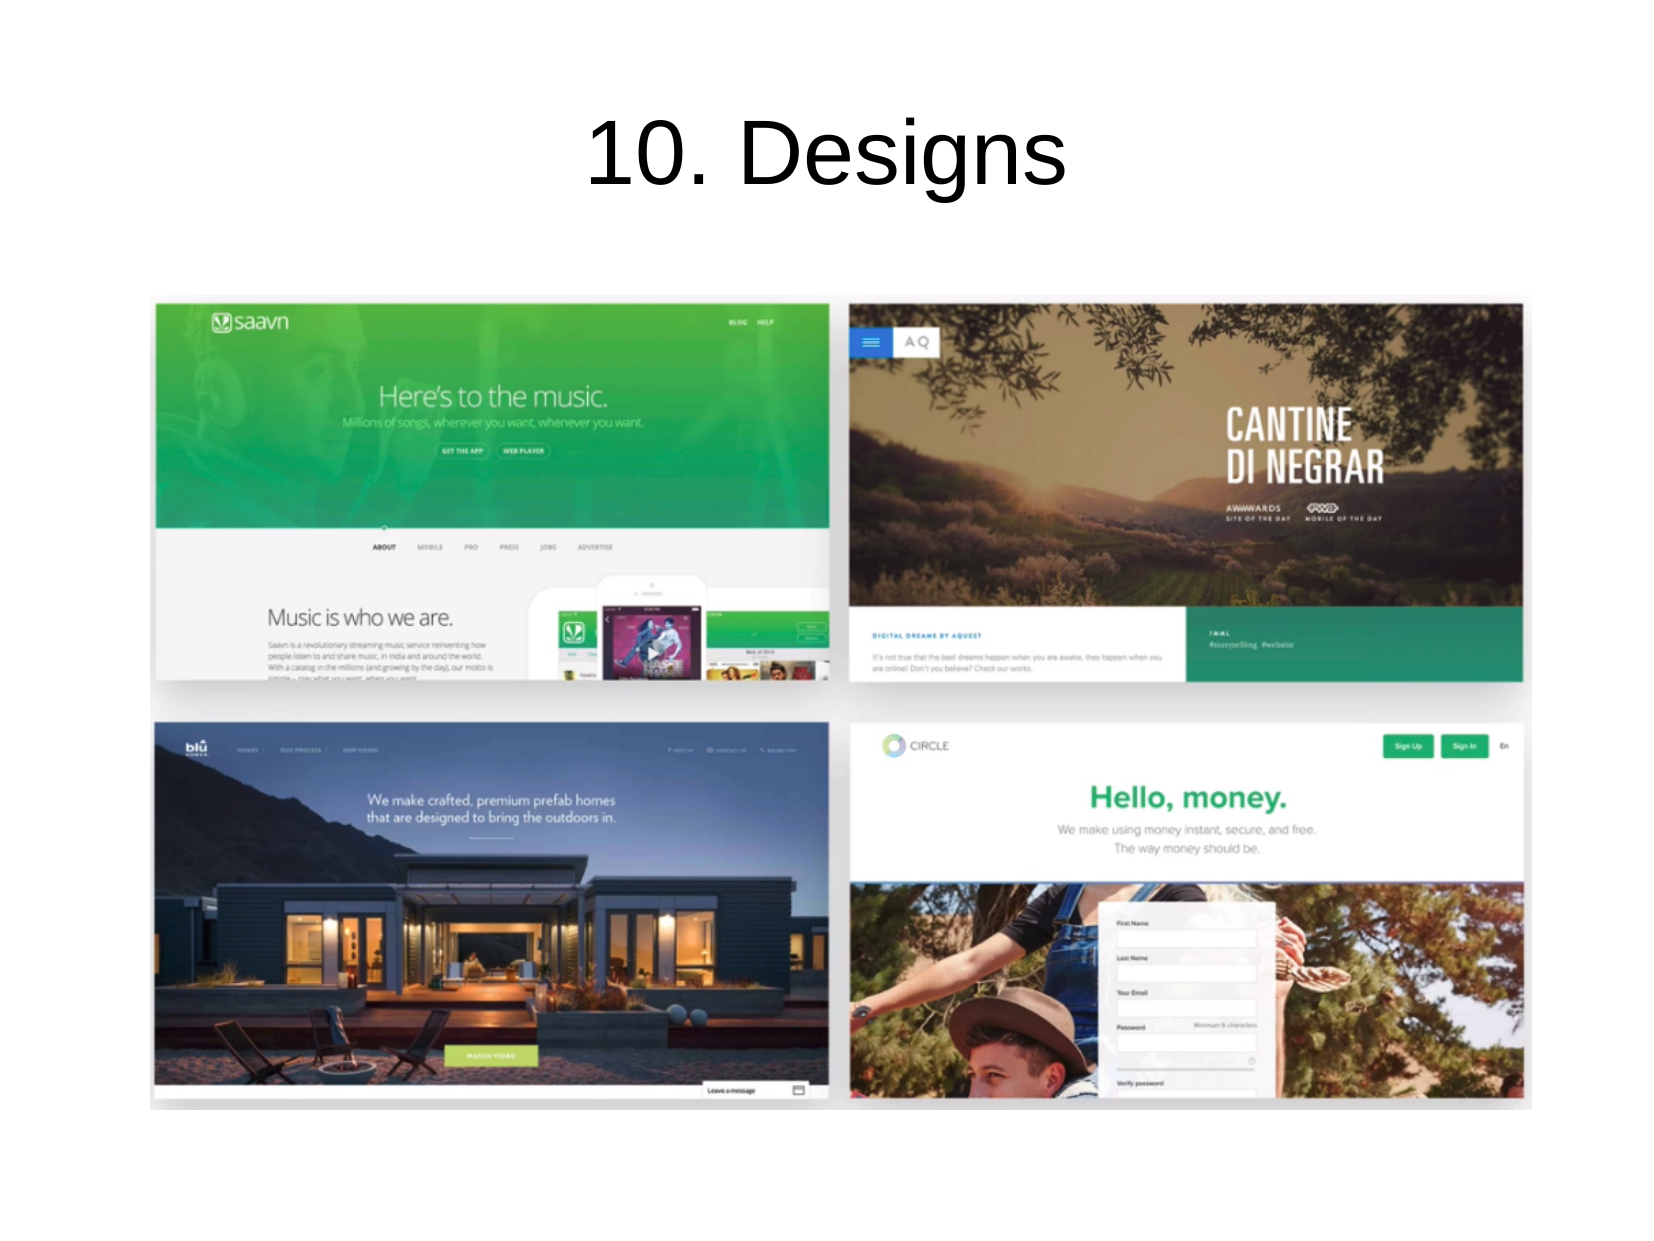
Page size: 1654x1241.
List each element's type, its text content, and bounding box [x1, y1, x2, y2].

title 10. Designs [82, 49, 1571, 257]
picture [150, 295, 1532, 1111]
